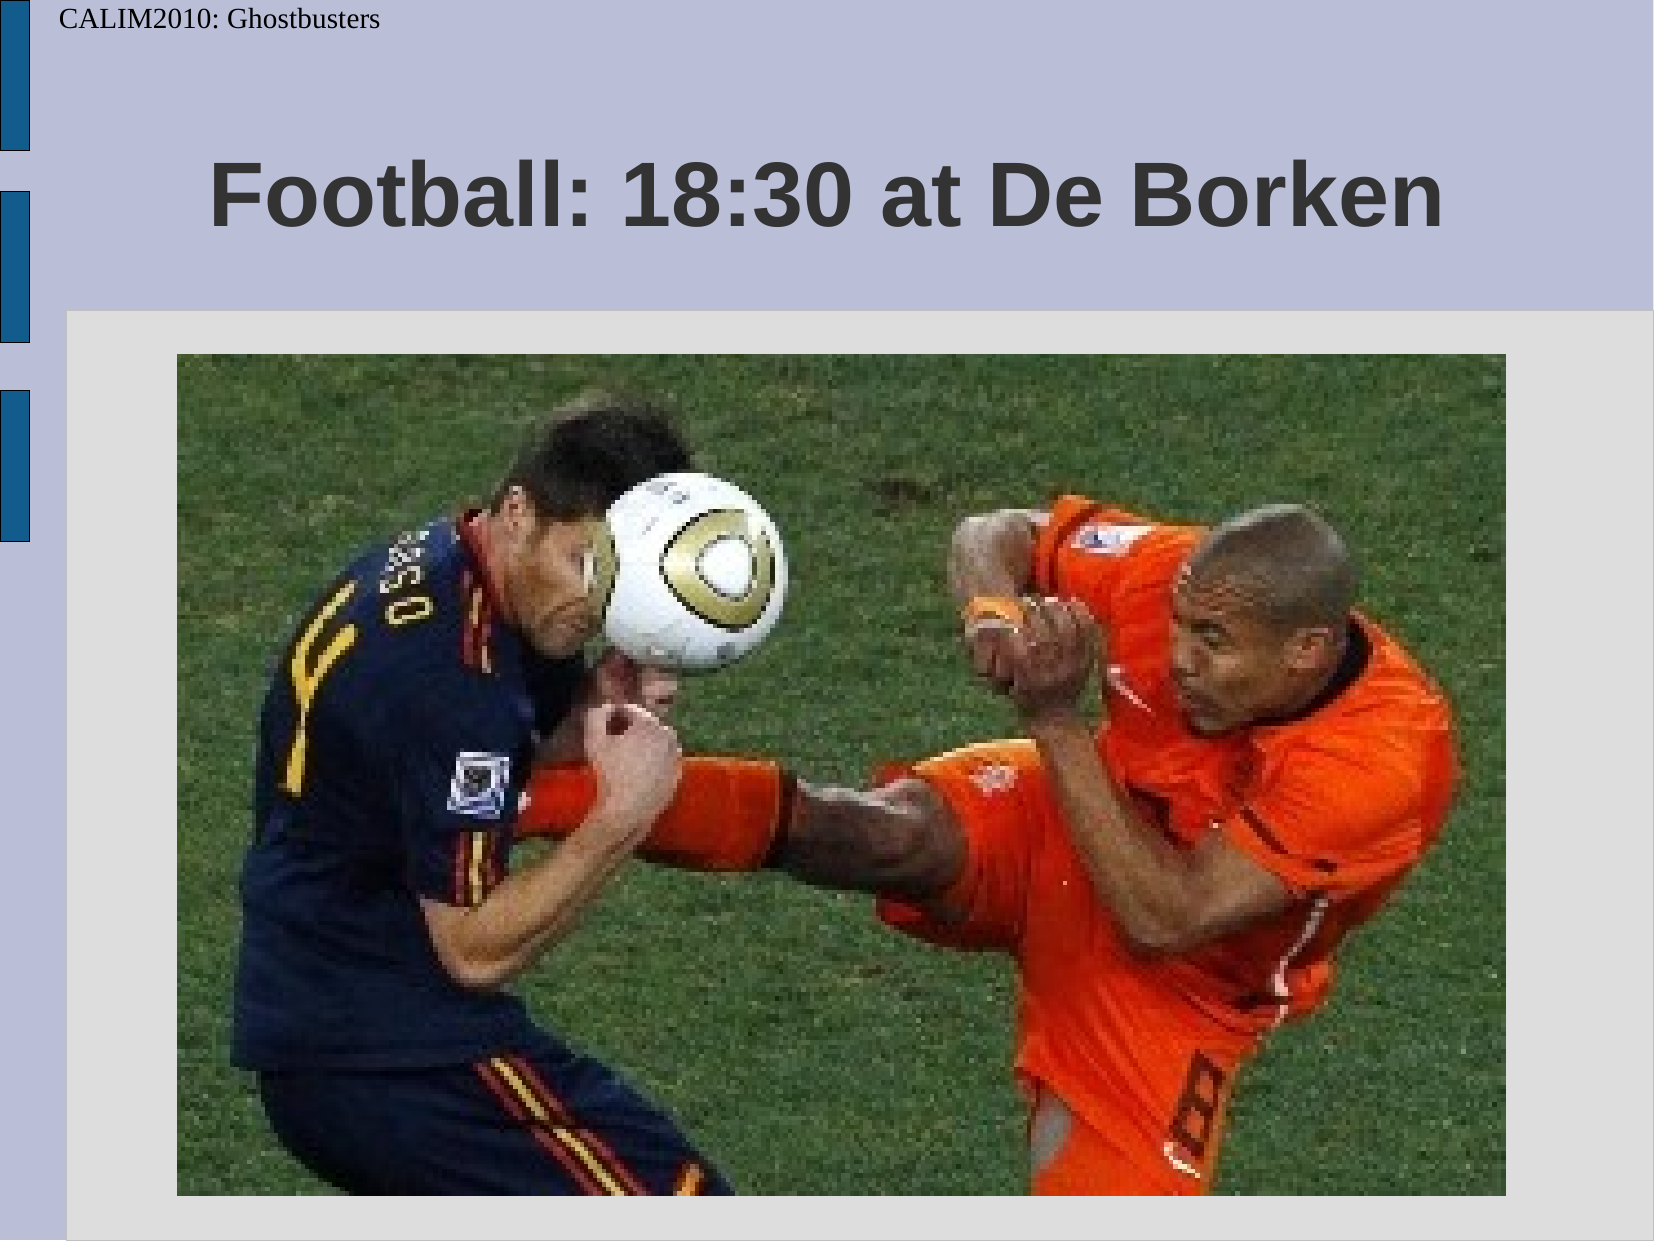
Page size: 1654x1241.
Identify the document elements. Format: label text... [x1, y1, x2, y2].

picture [177, 354, 1506, 1196]
title Football: 18:30 at De Borken [121, 91, 1534, 299]
